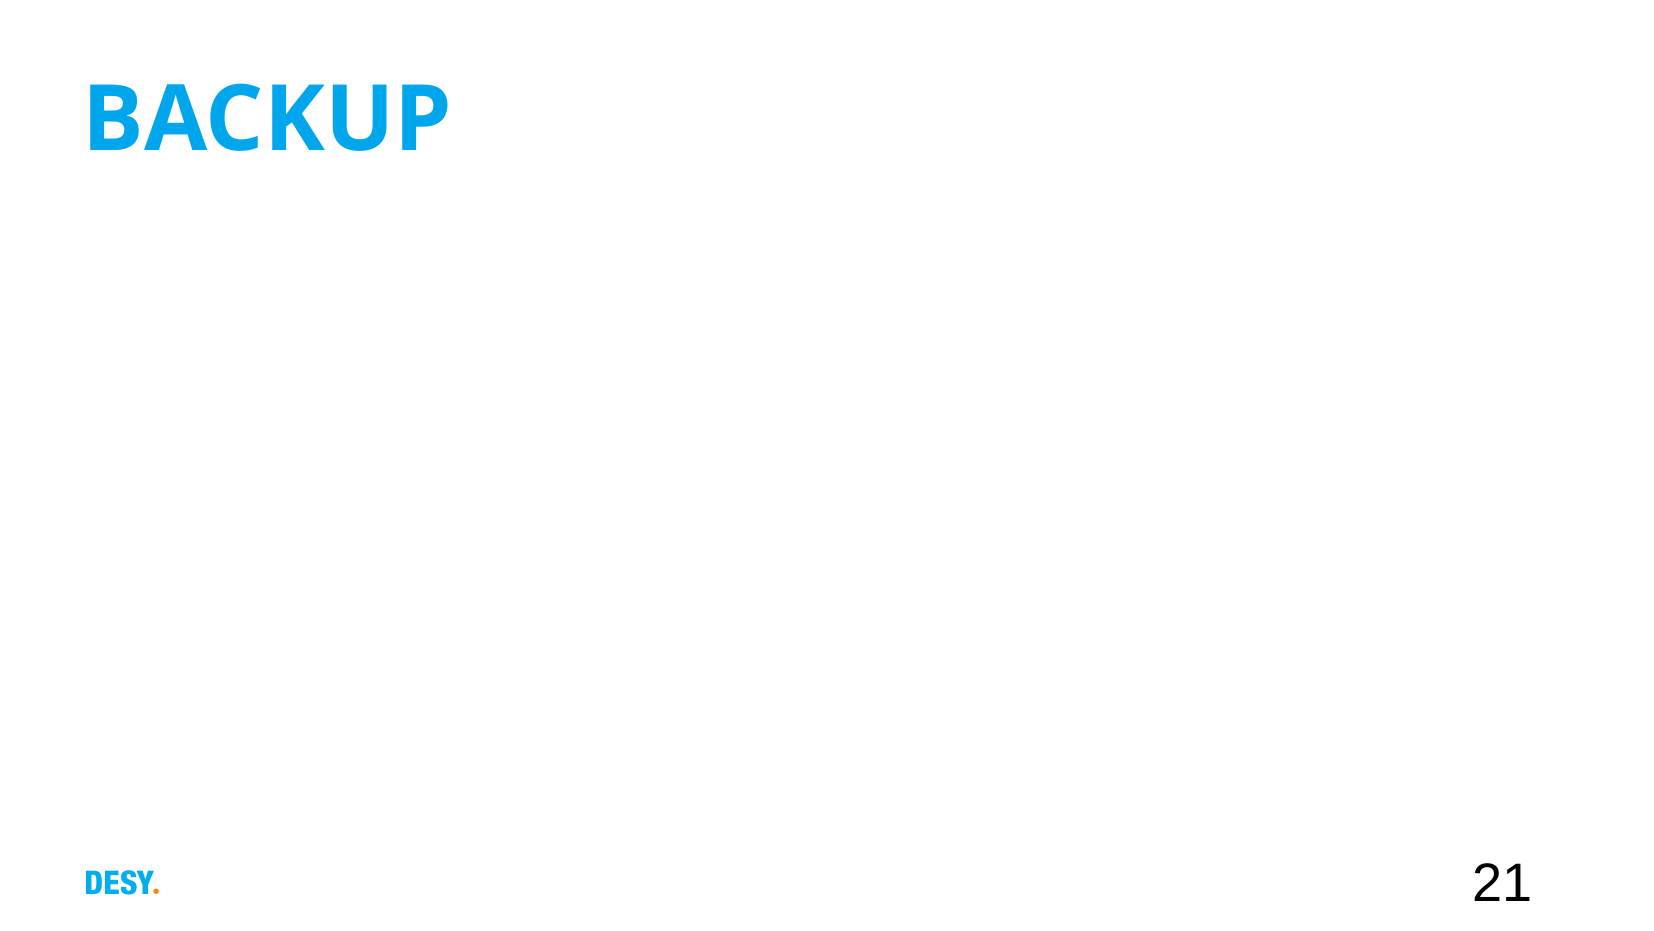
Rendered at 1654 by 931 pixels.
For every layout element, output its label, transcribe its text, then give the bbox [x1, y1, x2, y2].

title BACKUP [82, 37, 1571, 193]
